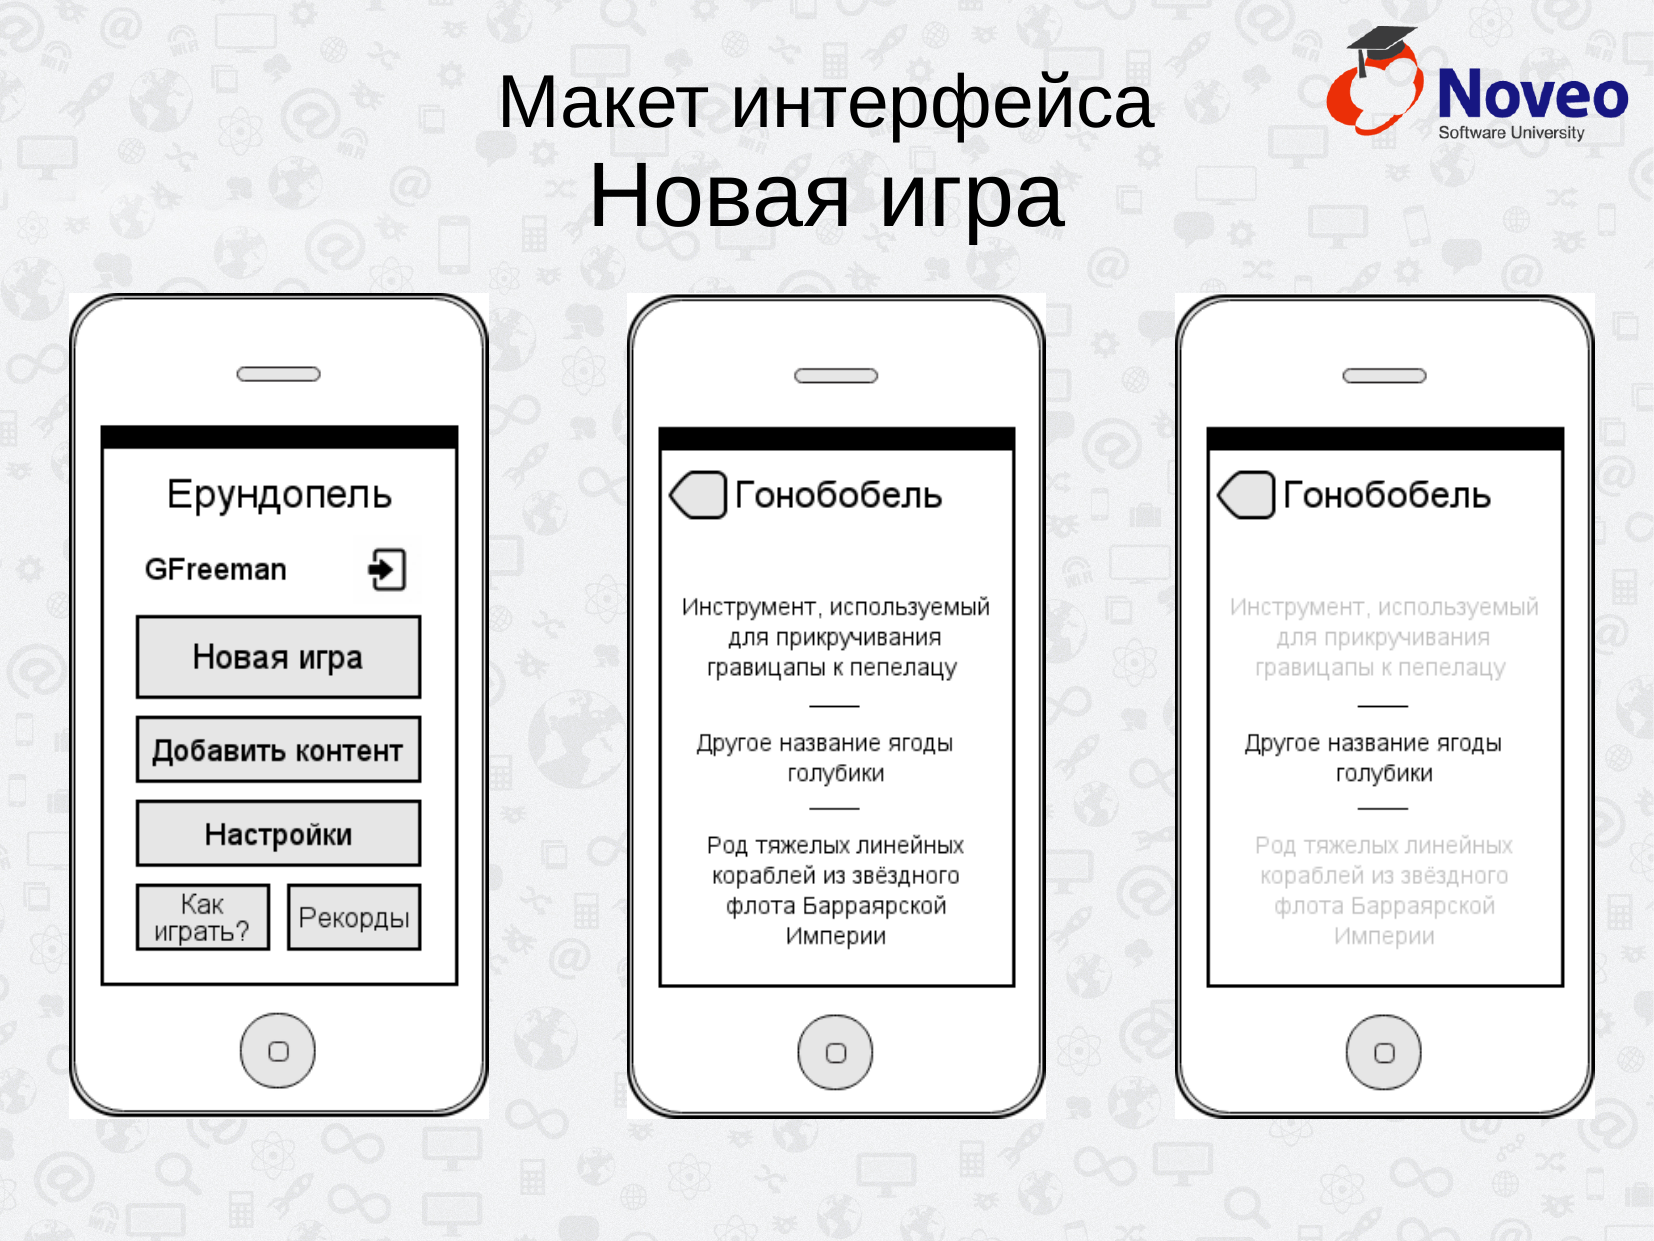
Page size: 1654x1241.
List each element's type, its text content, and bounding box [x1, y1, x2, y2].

title Макет интерфейса Новая игра [82, 49, 1571, 257]
picture [0, 0, 1654, 1241]
